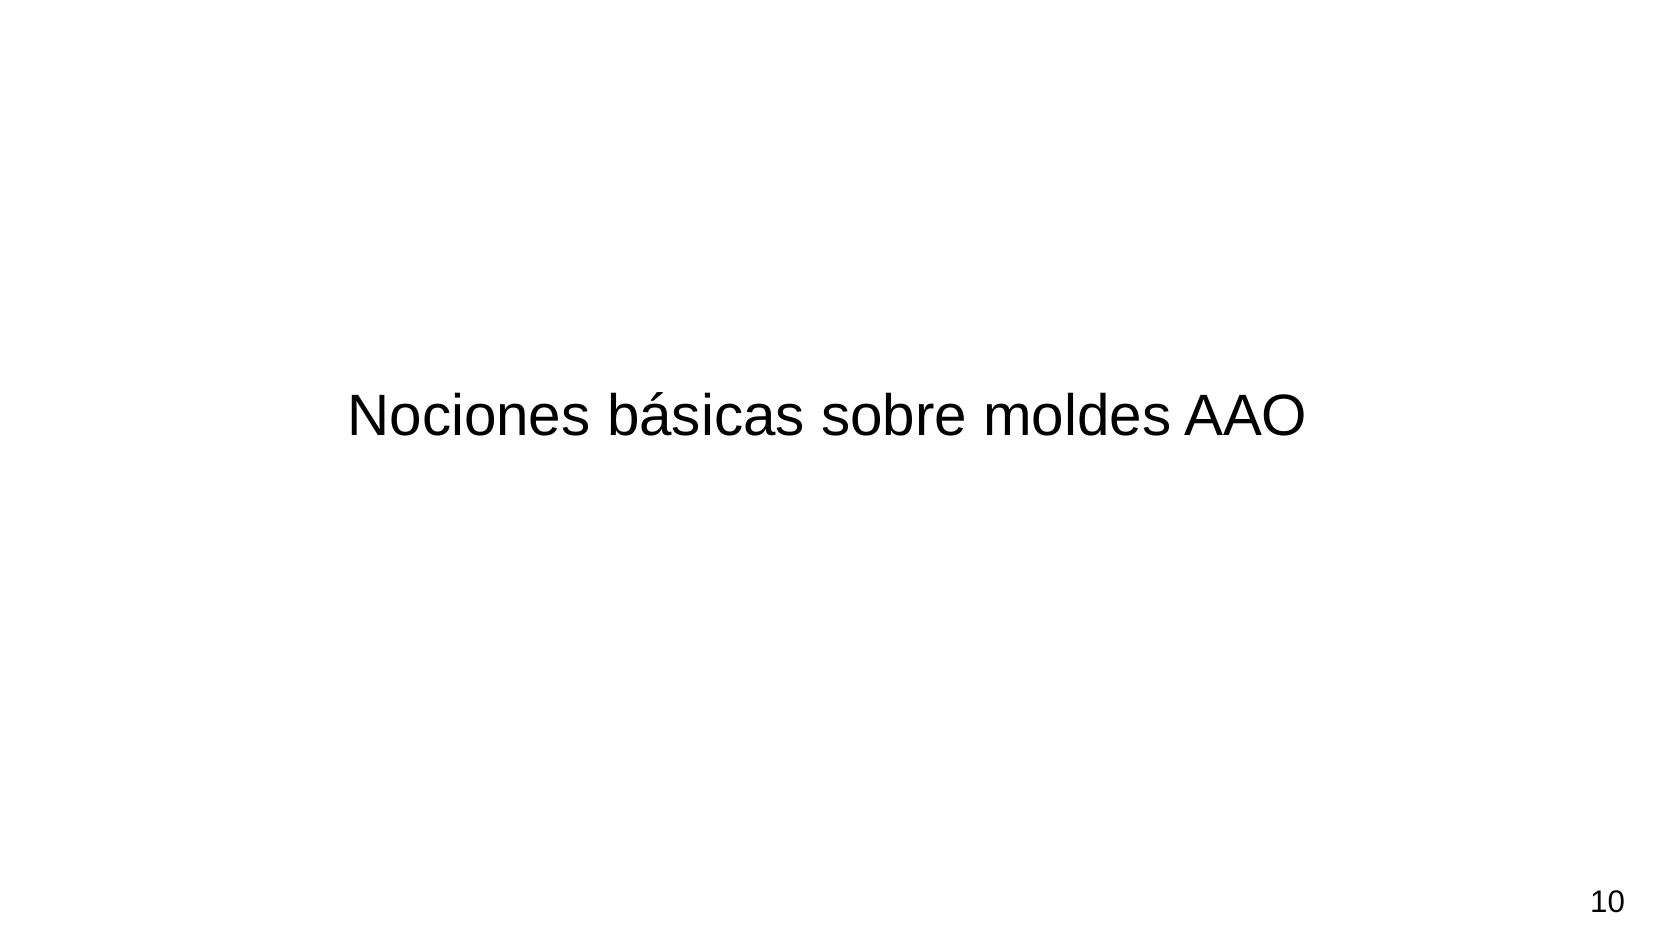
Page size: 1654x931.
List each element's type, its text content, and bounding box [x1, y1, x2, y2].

text_box <number> [1537, 877, 1641, 927]
text_box Nociones básicas sobre moldes AAO [332, 375, 1321, 455]
